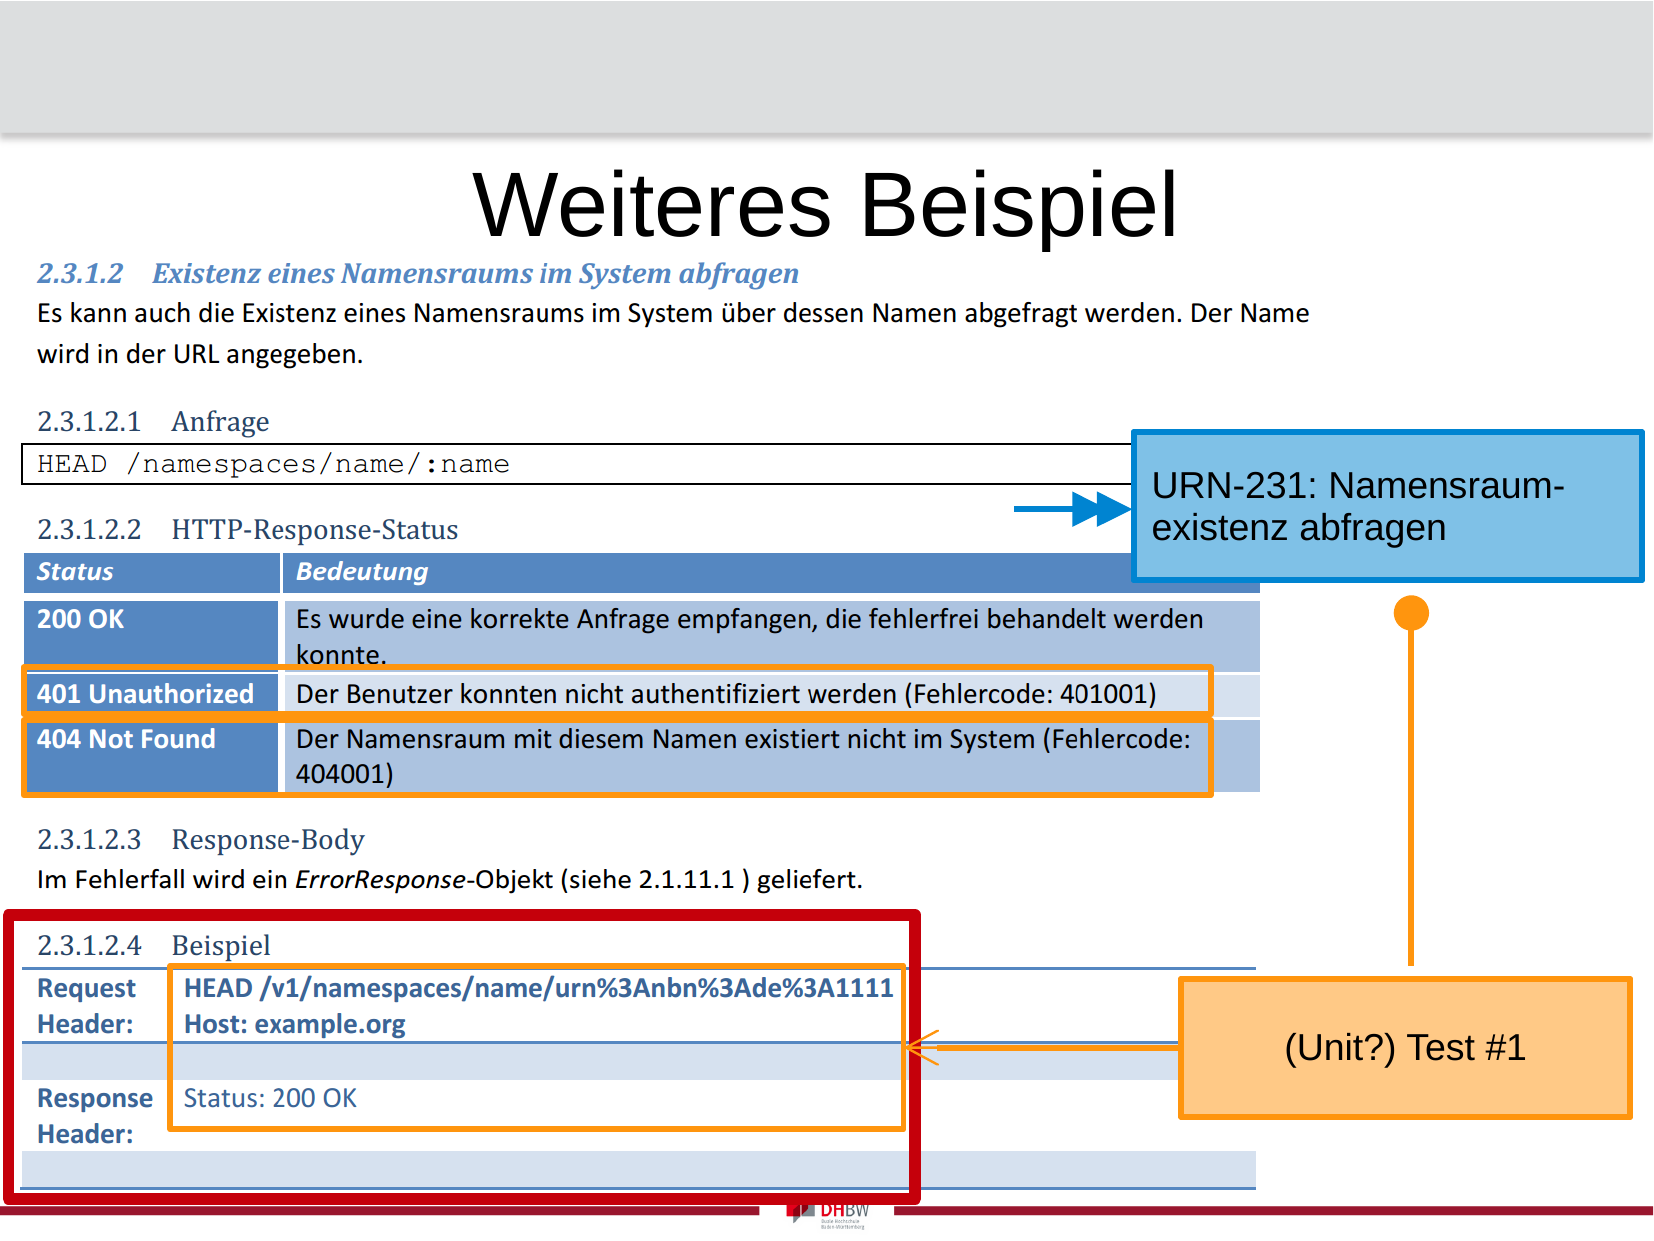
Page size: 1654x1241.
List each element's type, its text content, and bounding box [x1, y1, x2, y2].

text_box (Unit?) Test #1 [1181, 979, 1631, 1117]
text_box URN-231: Namensraum- existenz abfragen [1133, 432, 1642, 581]
title Weiteres Beispiel [82, 147, 1571, 257]
picture [0, 1, 1654, 1237]
